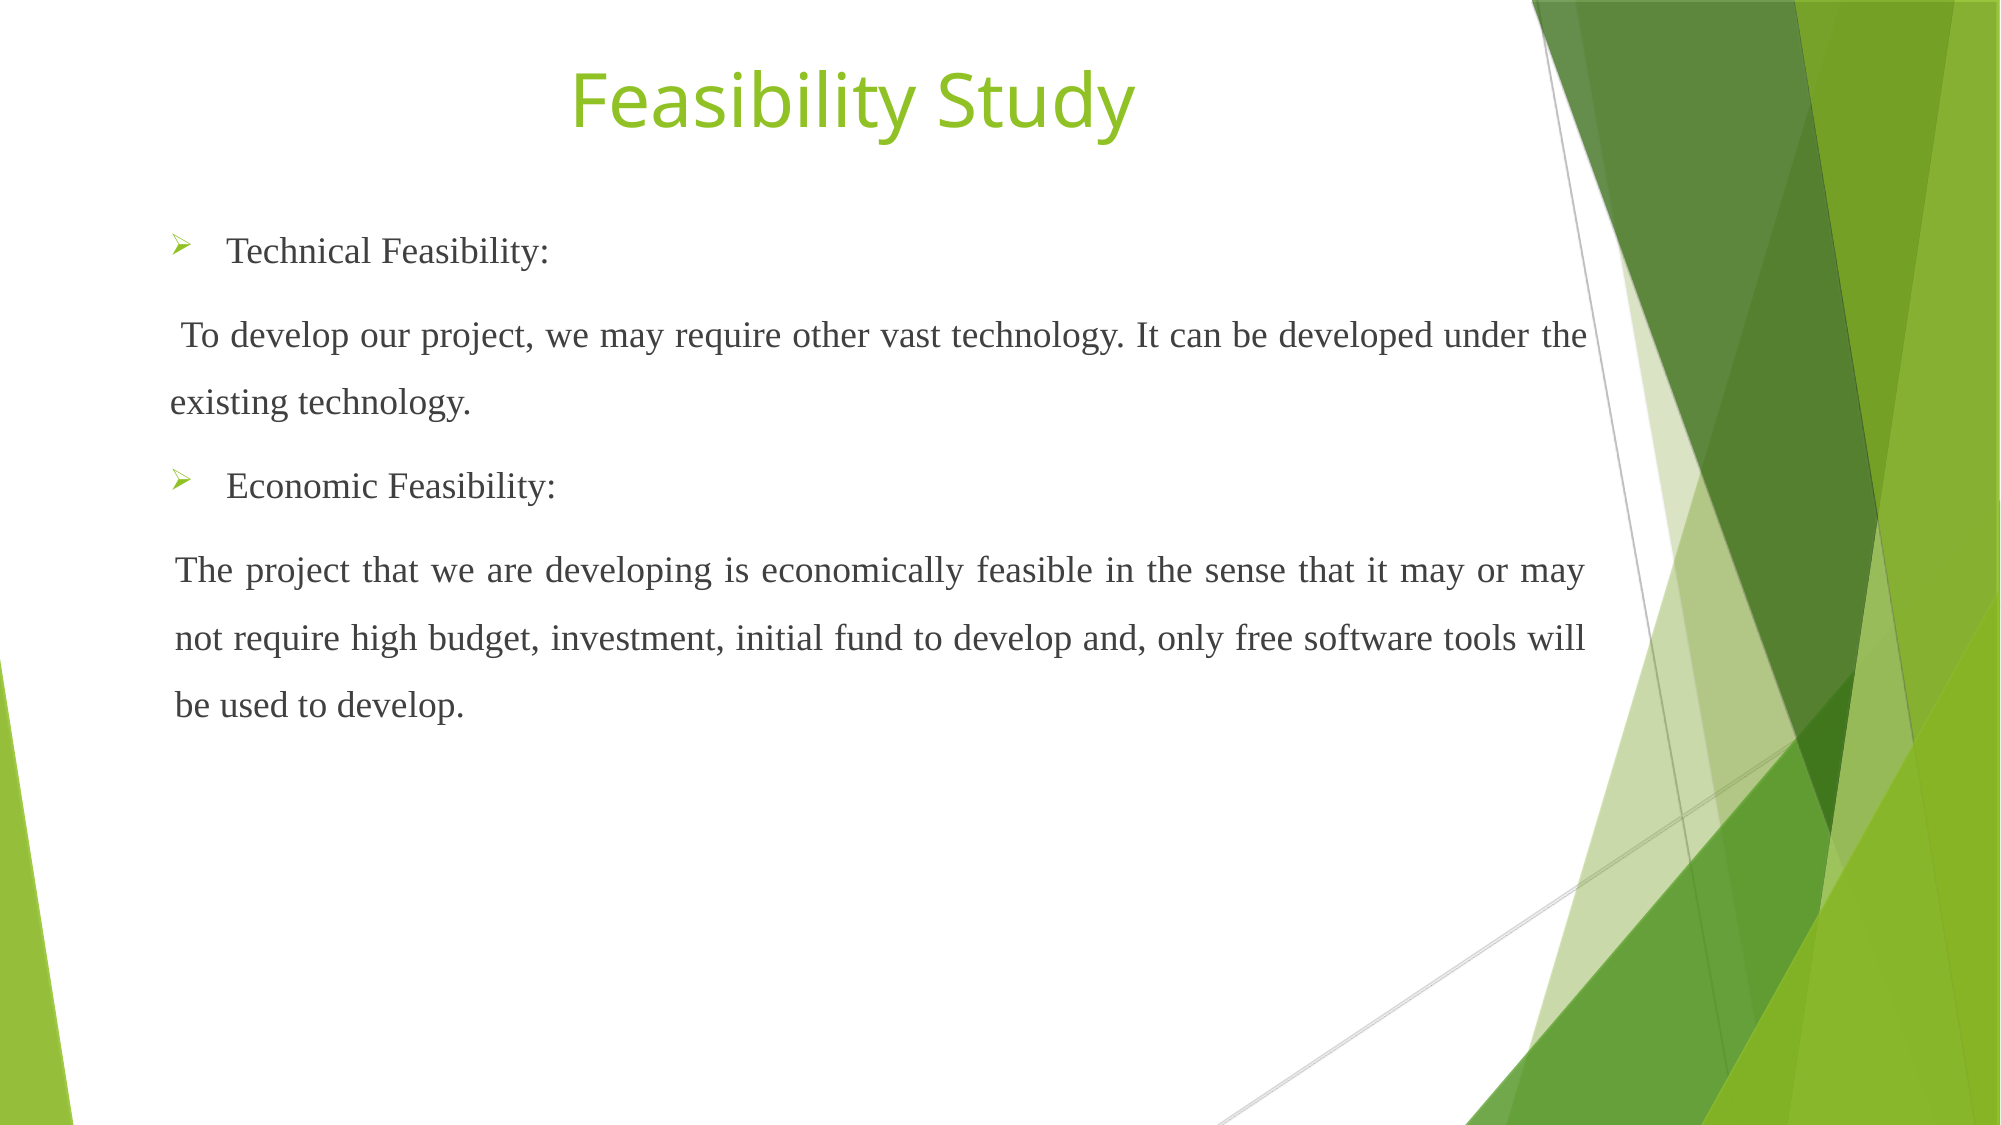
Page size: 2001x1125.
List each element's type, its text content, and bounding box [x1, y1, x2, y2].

title Feasibility Study [554, 44, 2000, 263]
list Technical Feasibility: To develop our project, we may require other vast technology. It can be developed under the existing technology. Economic Feasibility: The project that we are developing is economically feasible in the sense that it may or may not require high budget, investment, initial fund to develop and, only free software tools will be used to develop. [154, 195, 1603, 787]
